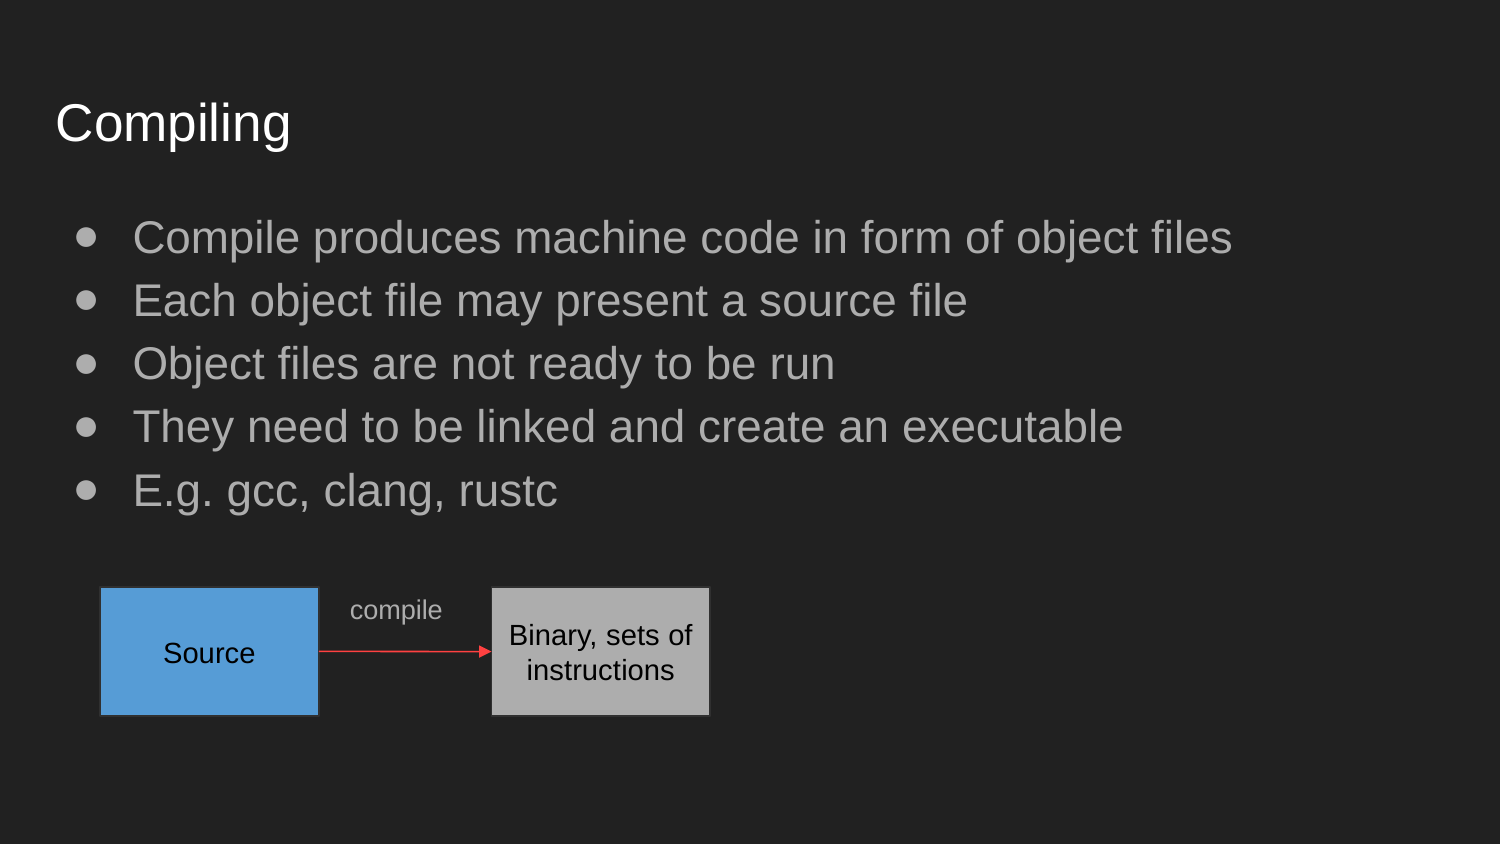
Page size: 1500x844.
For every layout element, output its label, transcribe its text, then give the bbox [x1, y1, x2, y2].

text_box compile [334, 577, 475, 640]
list Compile produces machine code in form of object files Each object file may present a source file Object files are not ready to be run They need to be linked and create an executable E.g. gcc, clang, rustc [42, 184, 1500, 618]
text_box Binary, sets of instructions [491, 586, 711, 717]
text_box Source [100, 586, 319, 717]
title Compiling [40, 72, 920, 167]
